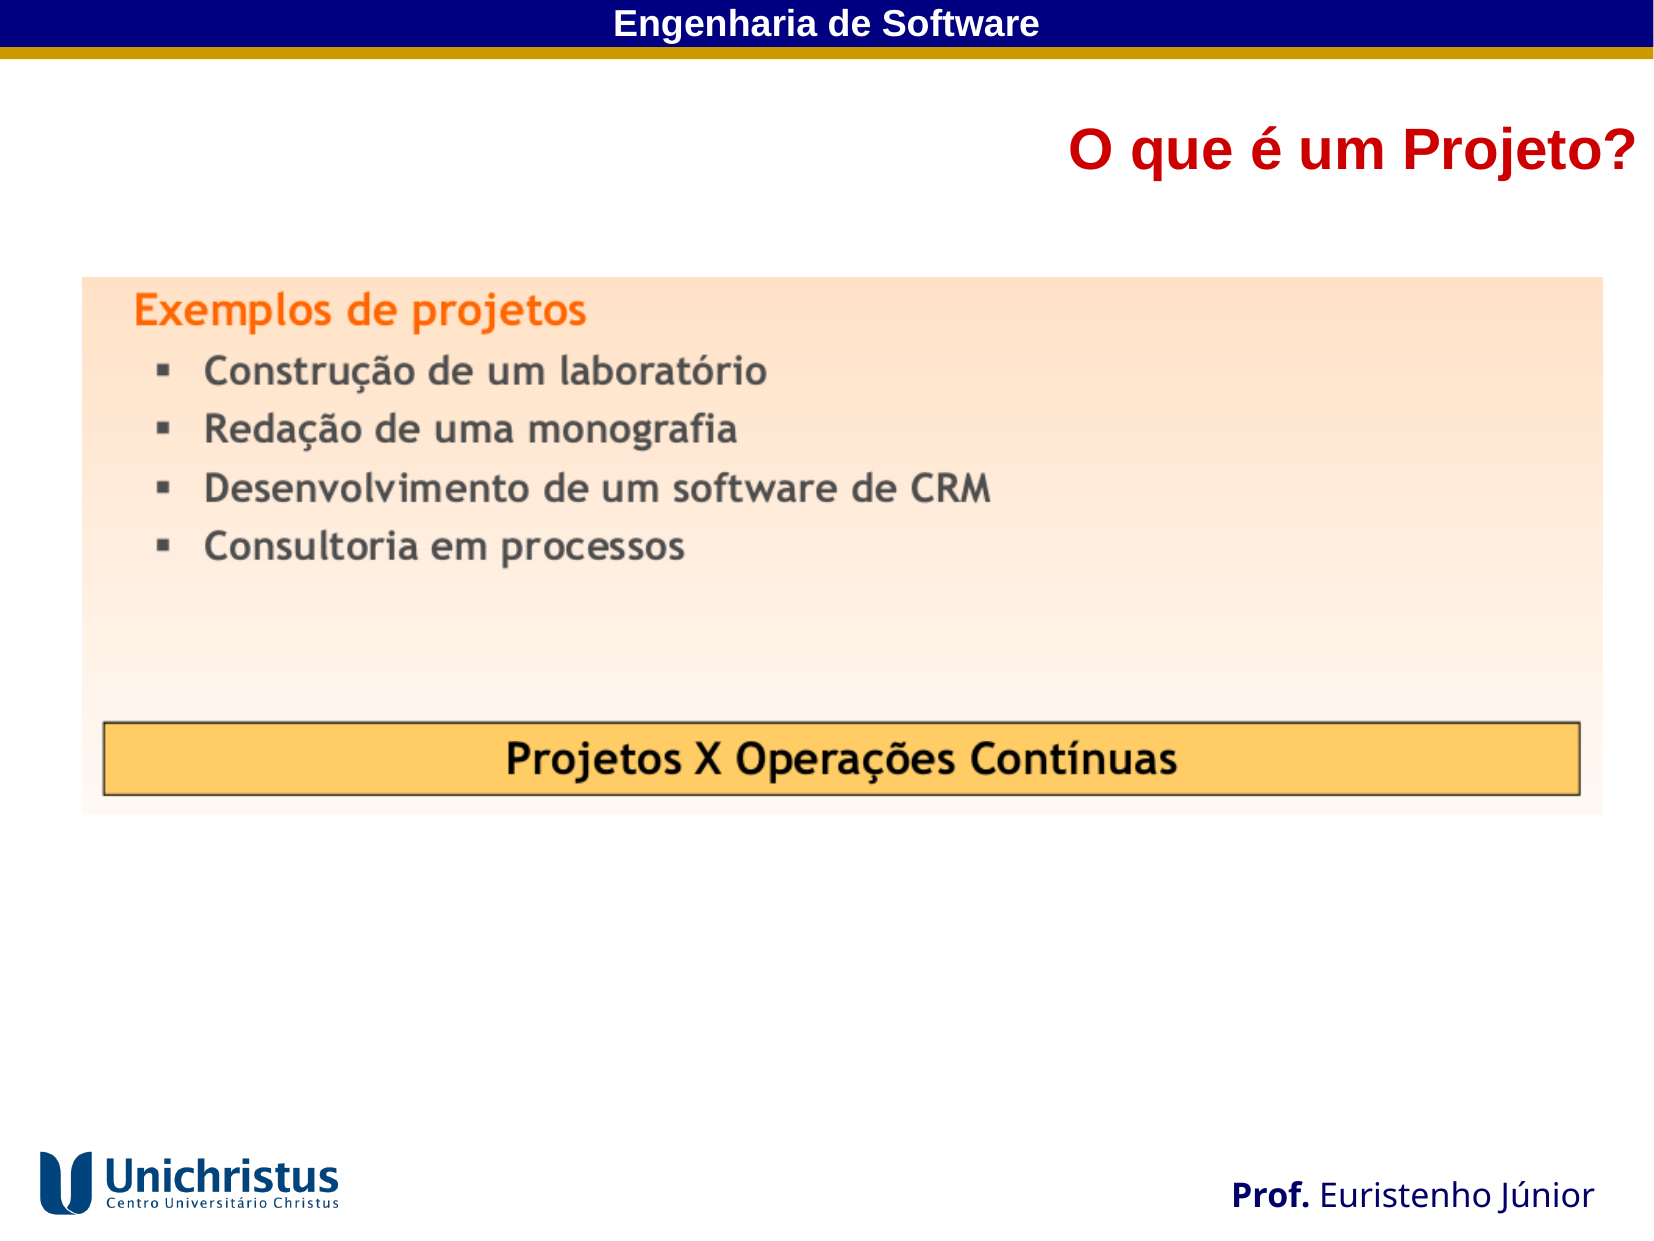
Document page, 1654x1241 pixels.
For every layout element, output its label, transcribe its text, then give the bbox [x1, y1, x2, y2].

text_box Engenharia de Software [0, 0, 1654, 47]
text_box O que é um Projeto? [1054, 109, 1654, 189]
text_box [0, 47, 1654, 60]
text_box Prof. Euristenho Júnior [1216, 1163, 1654, 1224]
picture [82, 277, 1603, 815]
picture [35, 1148, 343, 1217]
